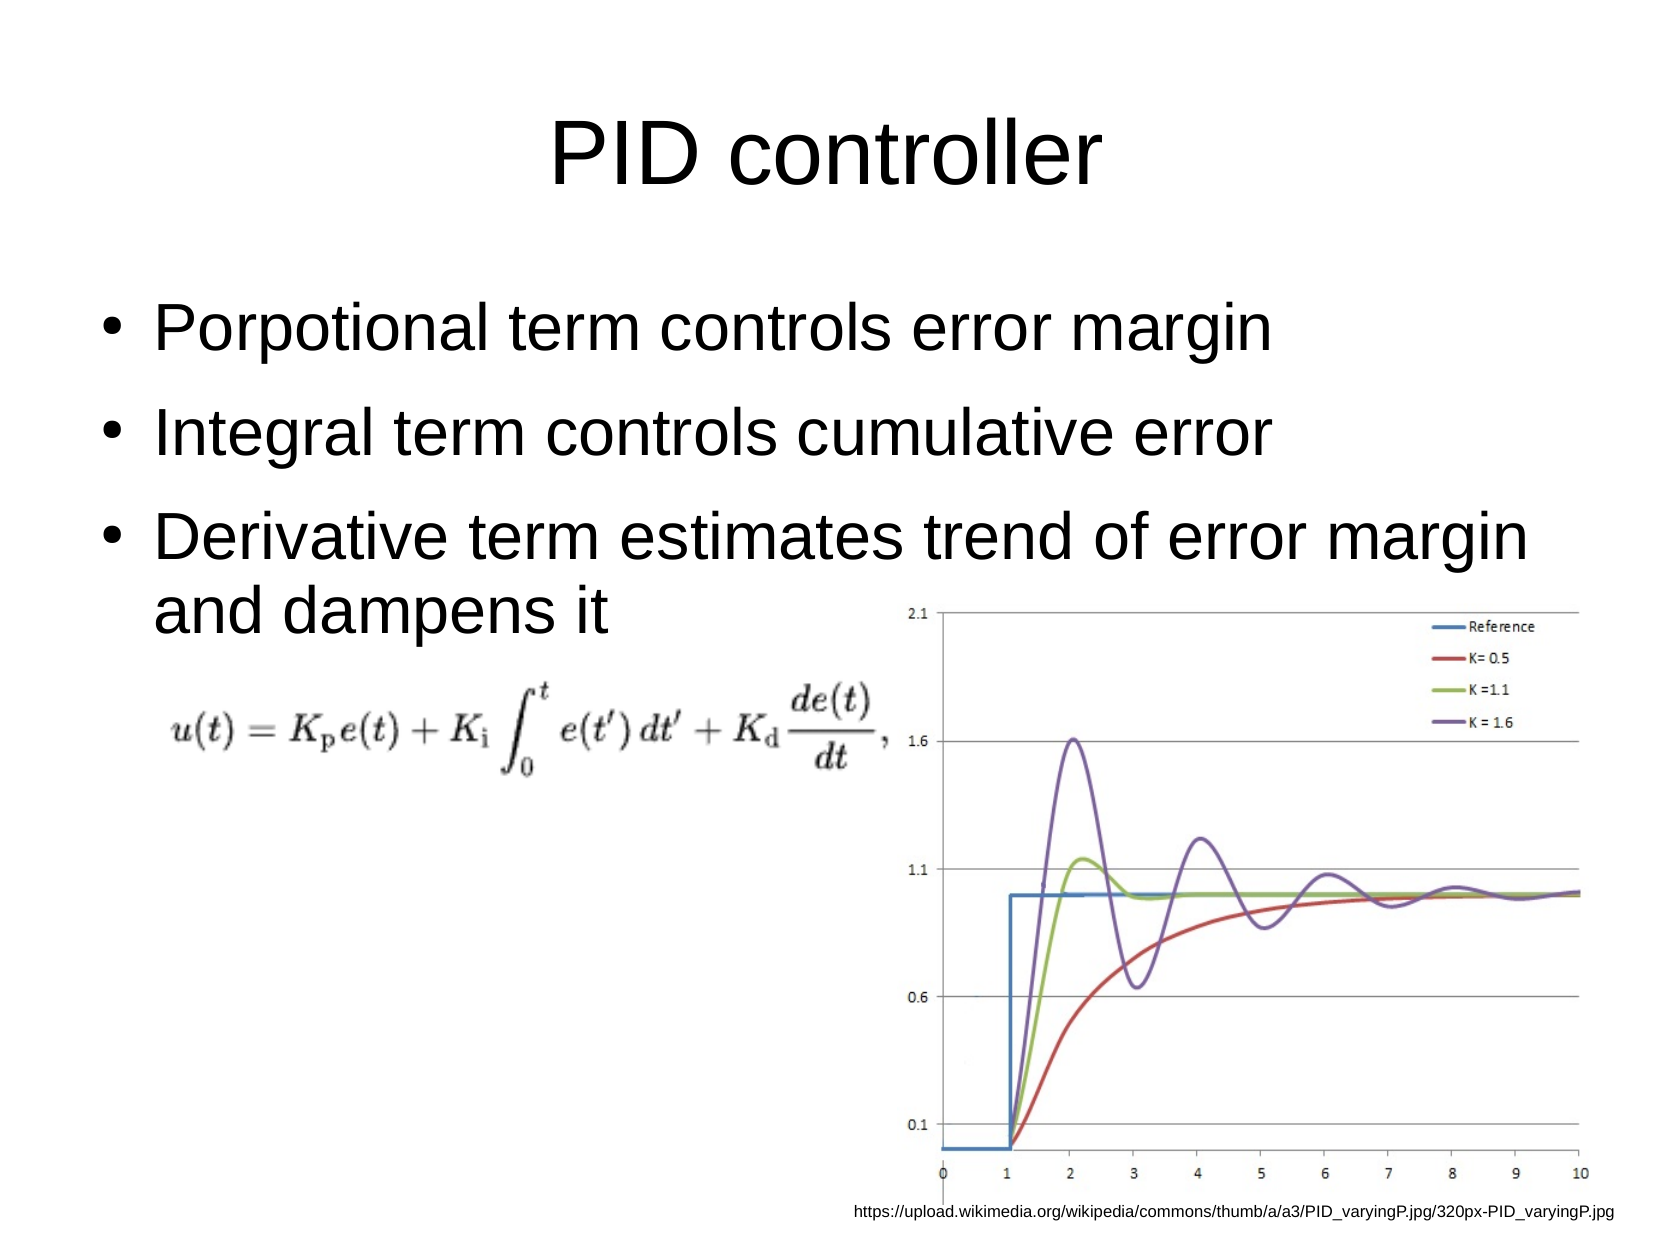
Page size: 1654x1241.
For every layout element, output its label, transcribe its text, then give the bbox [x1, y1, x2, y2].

list Porpotional term controls error margin Integral term controls cumulative error Derivative term estimates trend of error margin and dampens it [82, 290, 1571, 1109]
text_box https://upload.wikimedia.org/wikipedia/commons/thumb/a/a3/PID_varyingP.jpg/320px-PID_varyingP.jpg [838, 1194, 1630, 1229]
title PID controller [82, 49, 1571, 257]
picture [153, 603, 1607, 1194]
